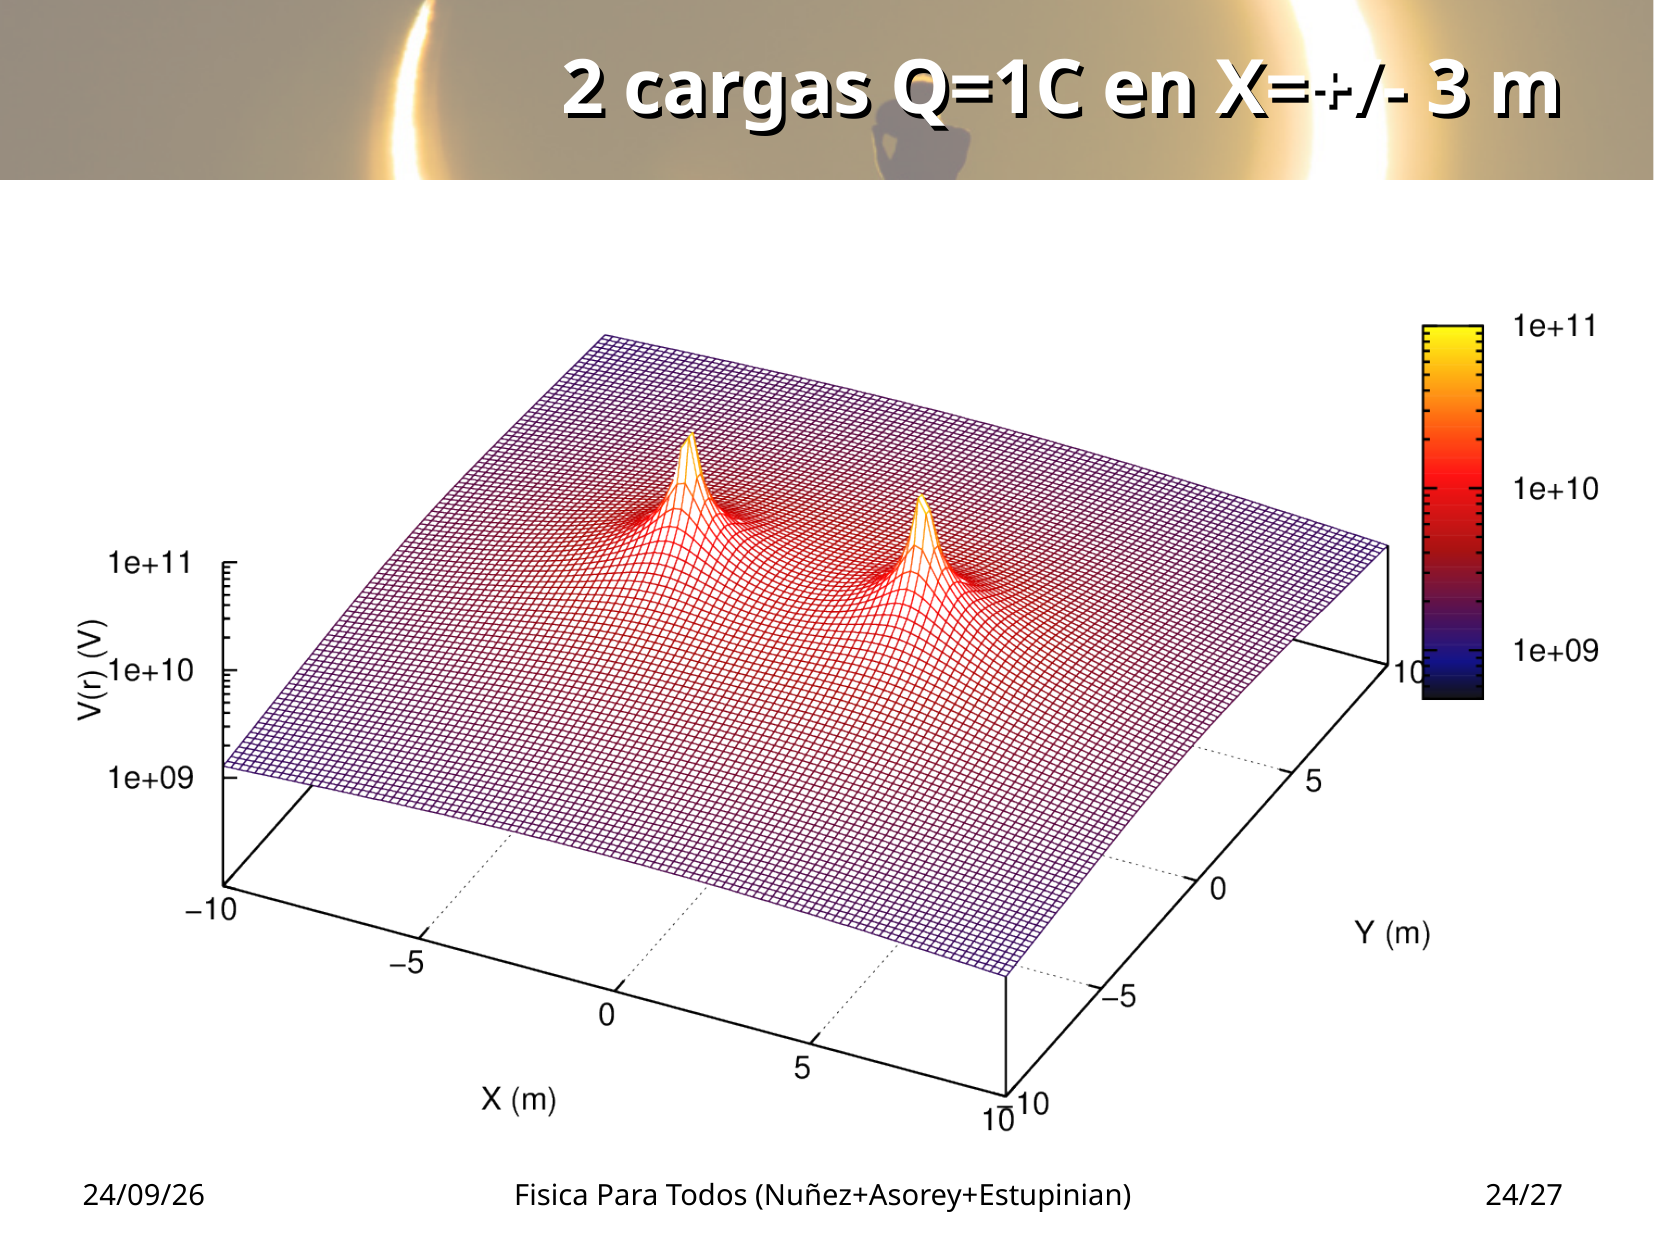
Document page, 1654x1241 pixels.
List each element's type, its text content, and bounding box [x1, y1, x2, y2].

picture [0, 0, 1654, 1201]
title 2 cargas Q=1C en X=+/- 3 m [75, 19, 1564, 151]
